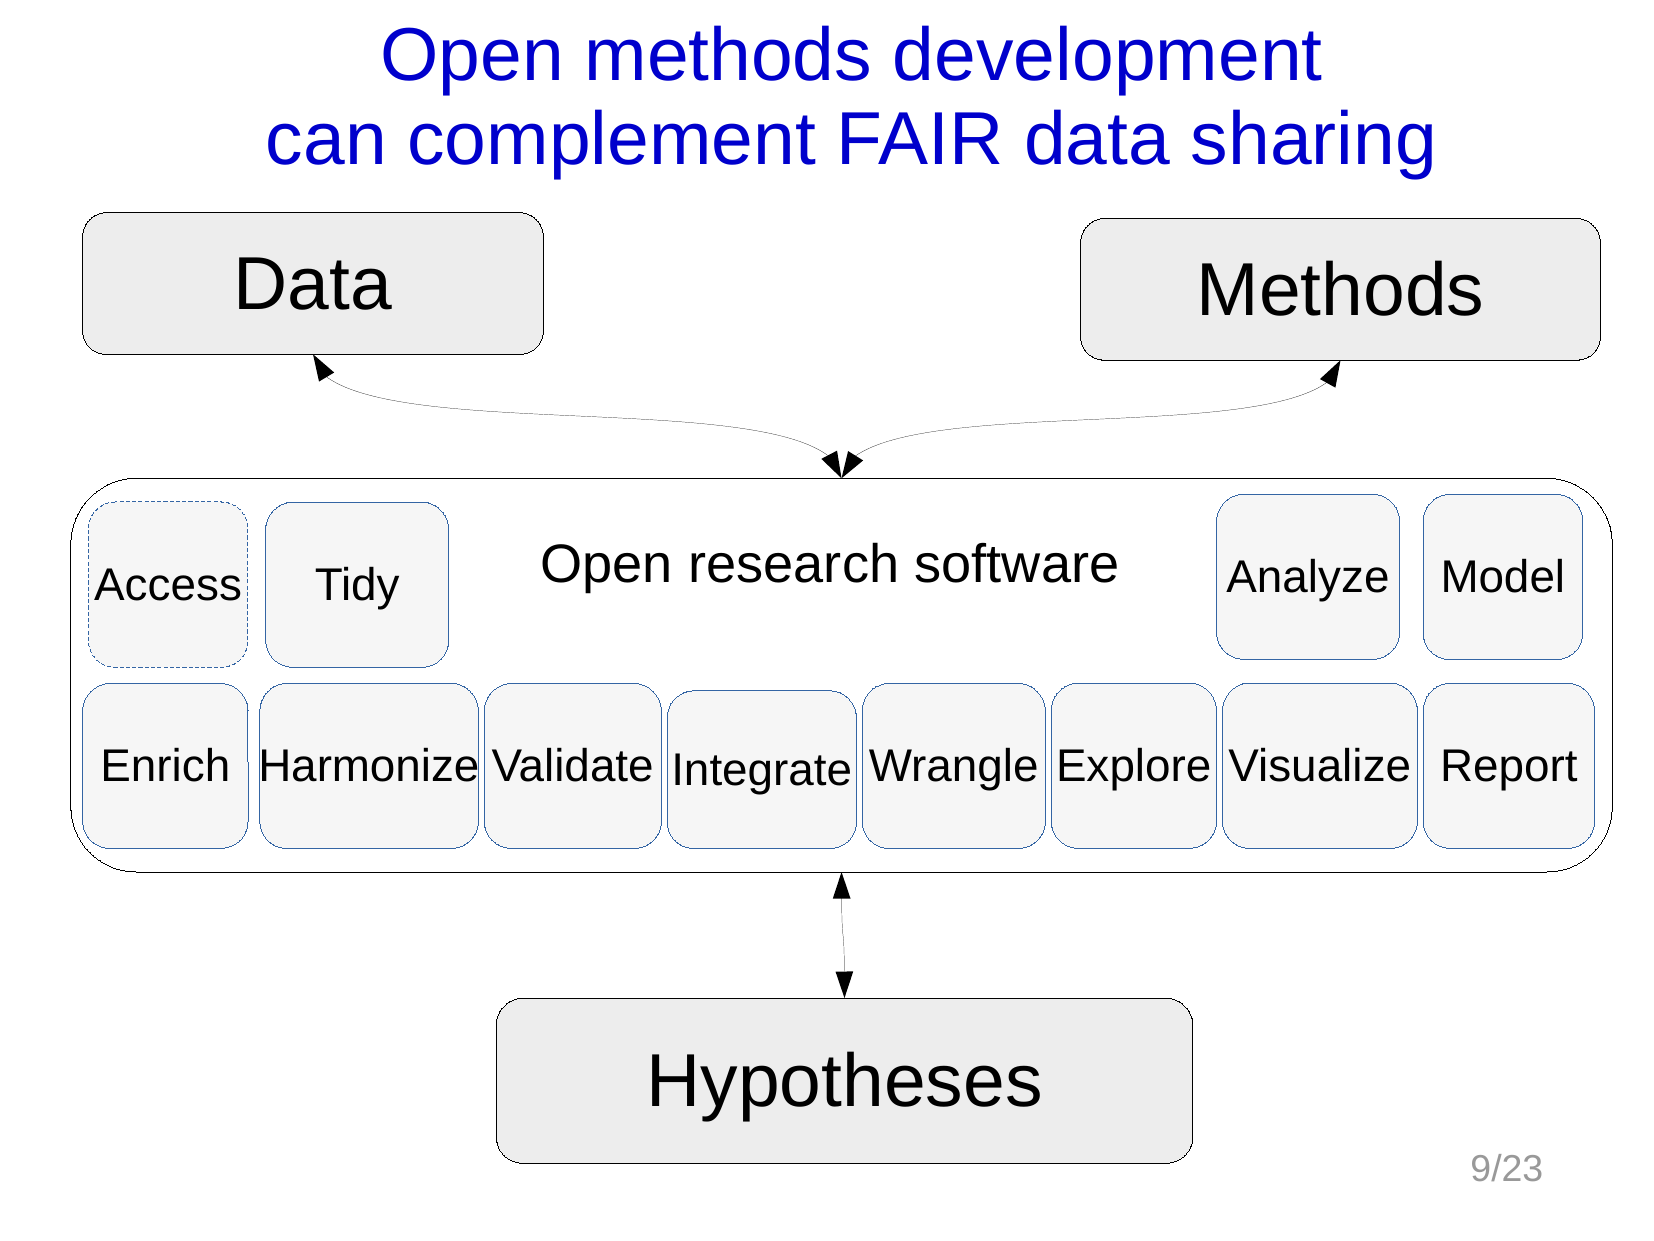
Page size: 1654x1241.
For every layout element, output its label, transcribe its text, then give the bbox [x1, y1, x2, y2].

text_box Methods [1080, 218, 1601, 361]
text_box Explore [1051, 683, 1217, 849]
text_box Validate [484, 683, 662, 849]
text_box Model [1423, 494, 1583, 660]
text_box <number>/23 [1455, 1139, 1654, 1211]
text_box Enrich [82, 683, 249, 849]
text_box Analyze [1216, 494, 1400, 660]
text_box Open methods development can complement FAIR data sharing [83, 4, 1621, 196]
text_box Tidy [265, 502, 449, 668]
text_box Integrate [667, 690, 857, 849]
text_box Harmonize [259, 683, 479, 849]
text_box Report [1423, 683, 1595, 849]
text_box Hypotheses [496, 998, 1193, 1164]
text_box Wrangle [862, 683, 1046, 849]
text_box Access [88, 501, 248, 668]
text_box Open research software [525, 526, 1140, 640]
text_box Data [82, 212, 544, 355]
text_box Visualize [1222, 683, 1418, 849]
